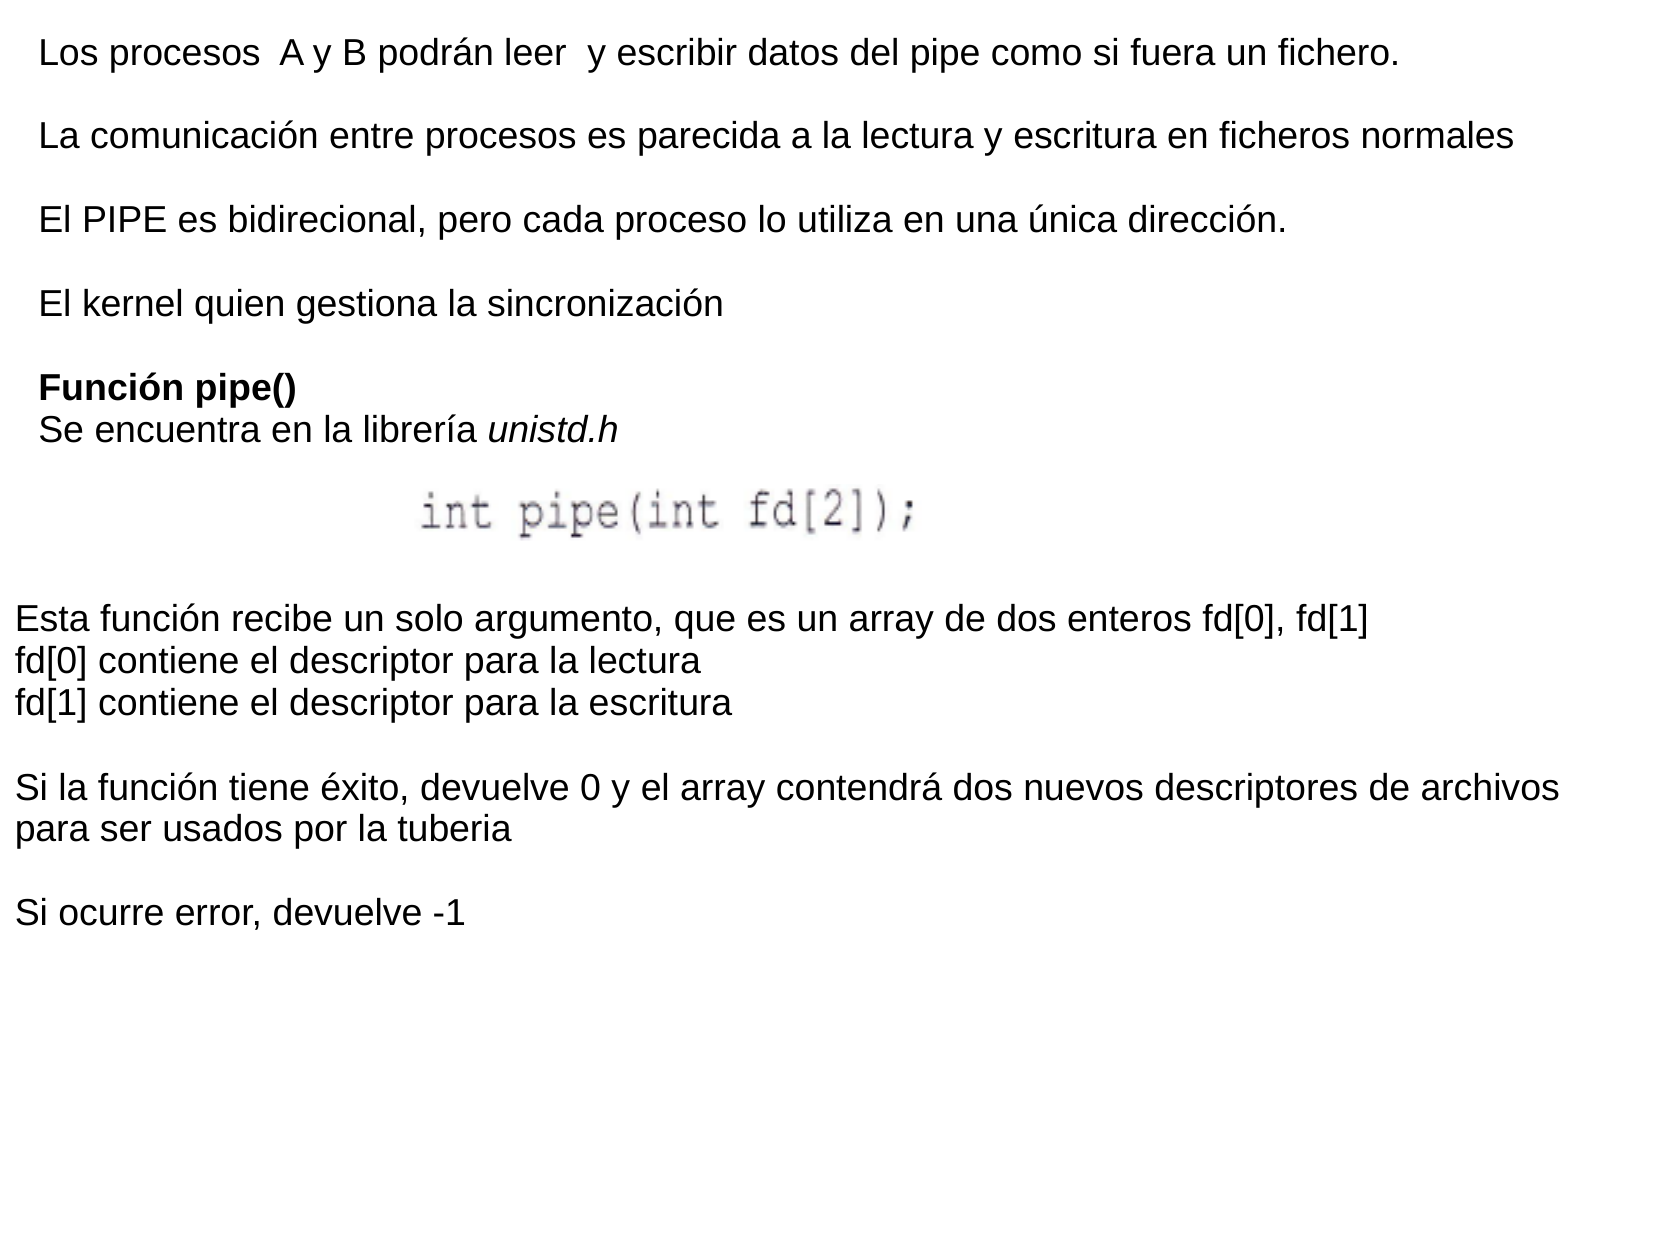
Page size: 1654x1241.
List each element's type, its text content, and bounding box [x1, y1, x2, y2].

text_box Esta función recibe un solo argumento, que es un array de dos enteros fd[0], fd[1] fd[0] contiene el descriptor para la lectura fd[1] contiene el descriptor para la escritura Si la función tiene éxito, devuelve 0 y el array contendrá dos nuevos descriptores de archivos para ser usados por la tuberia Si ocurre error, devuelve -1 [0, 590, 1630, 1071]
picture [413, 484, 945, 553]
text_box Los procesos A y B podrán leer y escribir datos del pipe como si fuera un fichero. La comunicación entre procesos es parecida a la lectura y escritura en ficheros normales El PIPE es bidirecional, pero cada proceso lo utiliza en una única dirección. El kernel quien gestiona la sincronización Función pipe() Se encuentra en la librería unistd.h [23, 23, 1630, 546]
